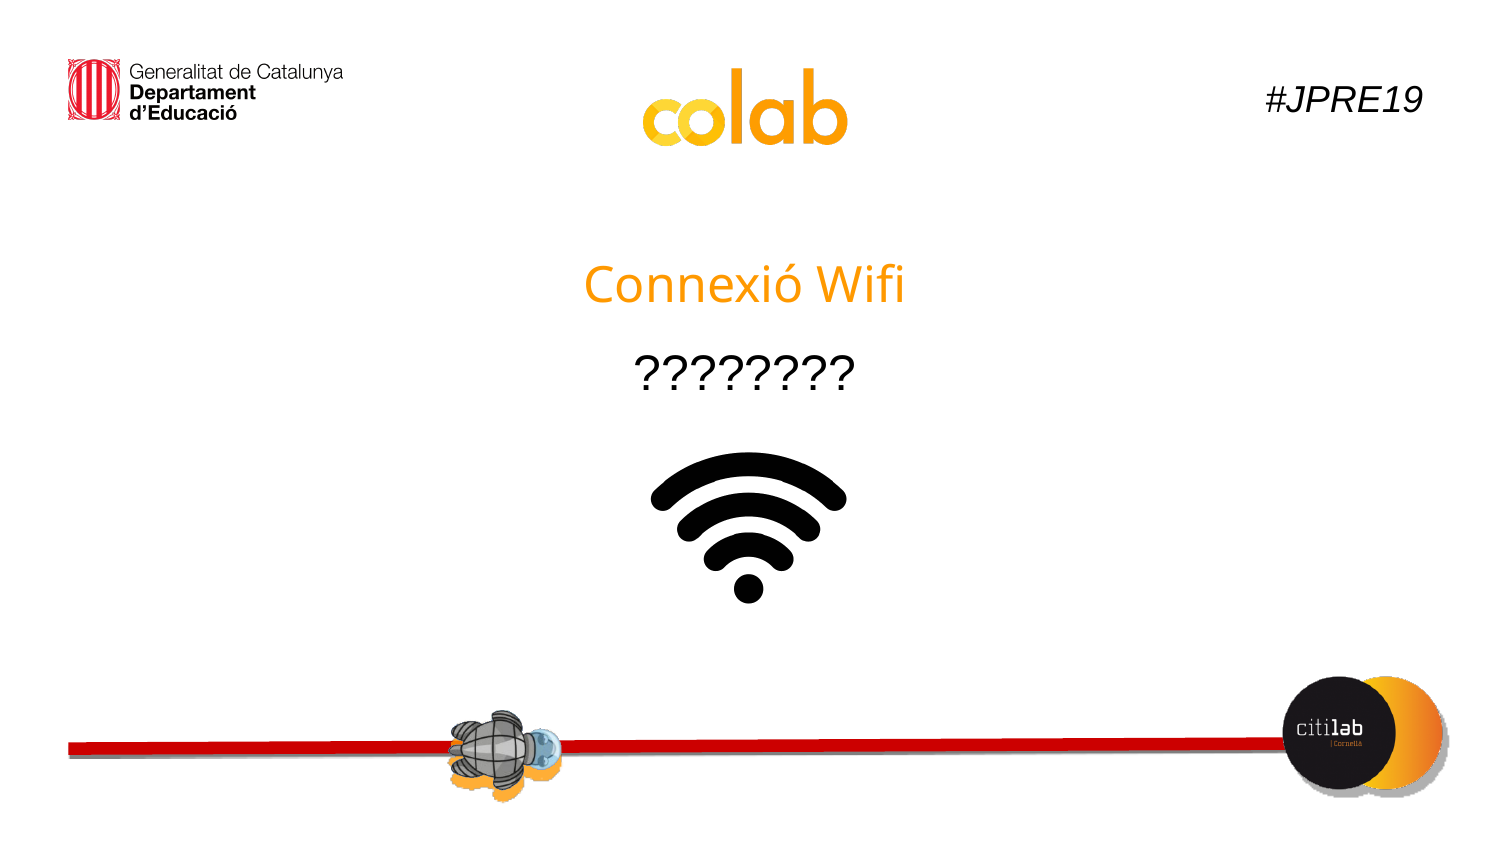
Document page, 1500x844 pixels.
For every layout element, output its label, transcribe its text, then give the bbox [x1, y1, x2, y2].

text_box Connexió Wifi [470, 237, 1019, 326]
picture [1281, 675, 1445, 791]
picture [644, 428, 856, 640]
text_box ???????? [67, 325, 1423, 413]
picture [440, 694, 571, 798]
text_box #JPRE19 [1250, 59, 1462, 120]
picture [68, 59, 343, 120]
picture [614, 52, 876, 169]
